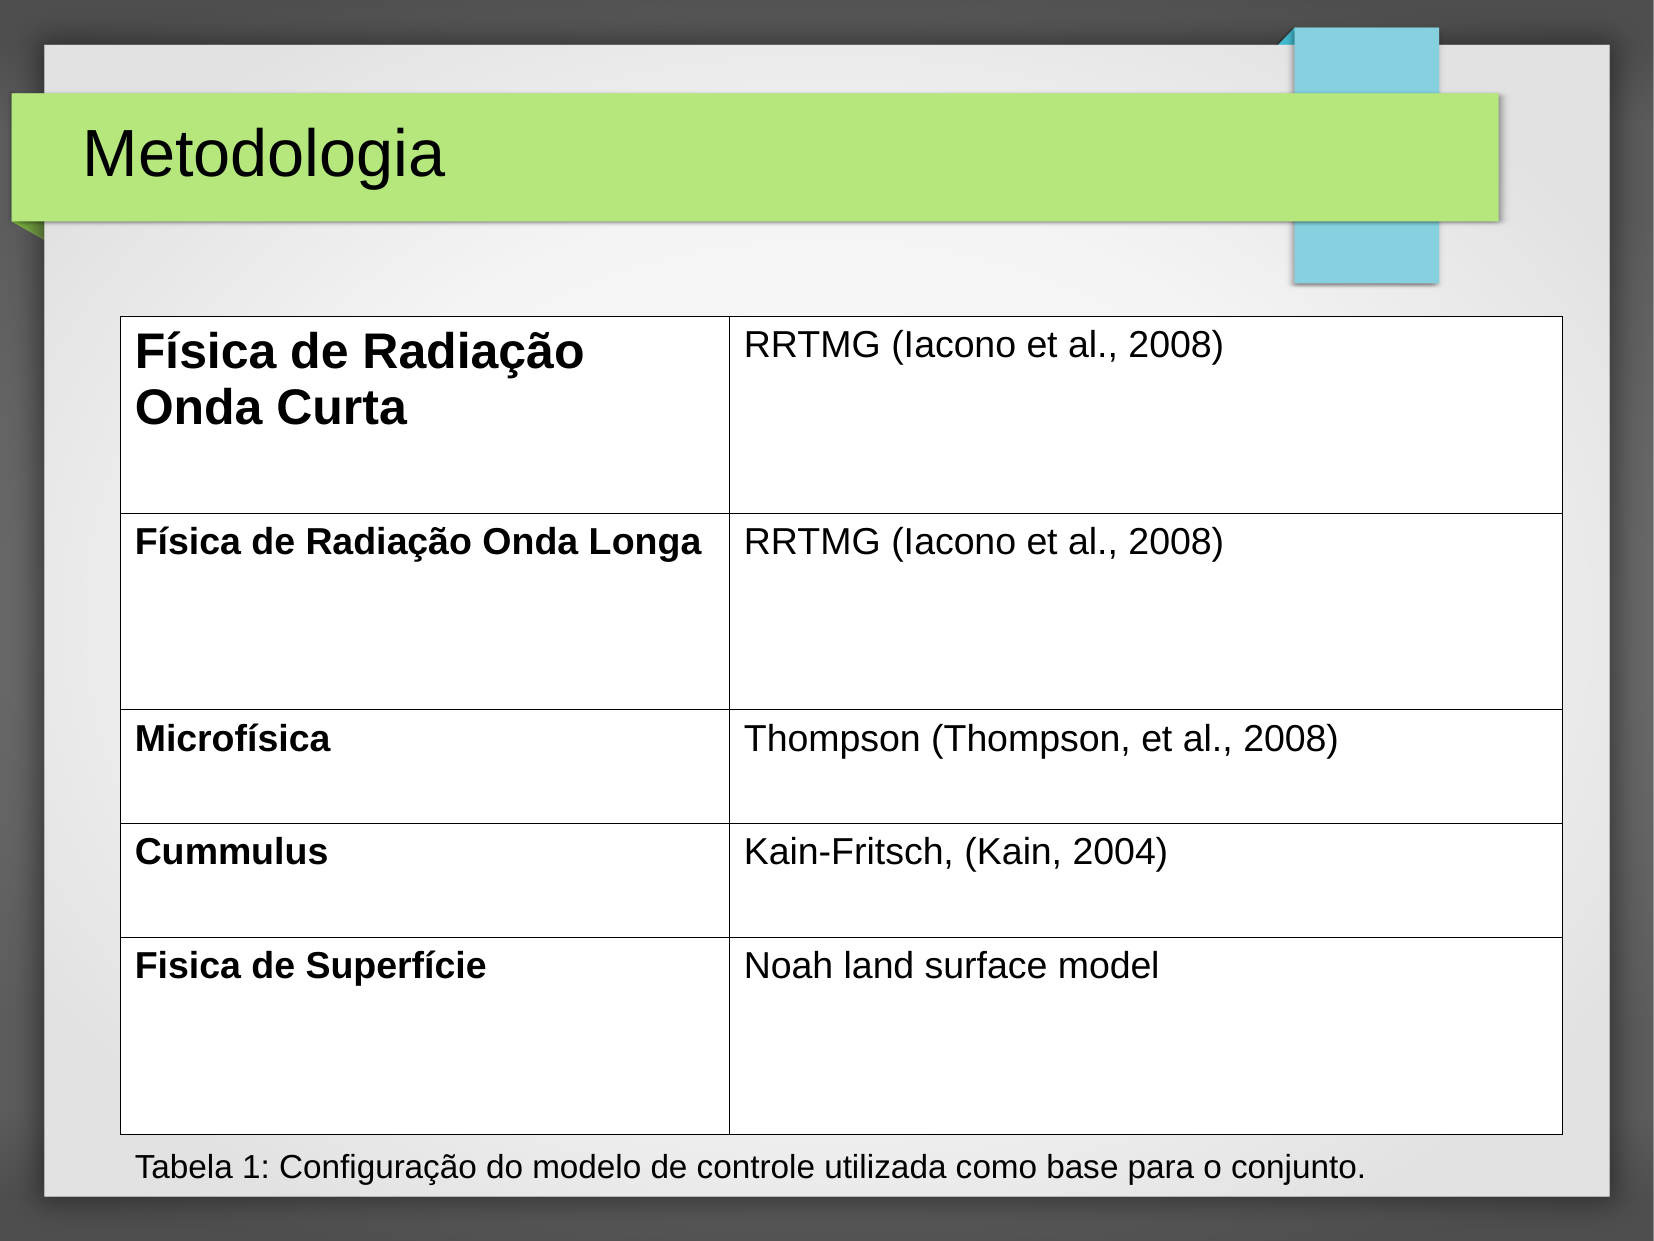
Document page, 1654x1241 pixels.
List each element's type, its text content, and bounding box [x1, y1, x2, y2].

picture [0, 0, 1654, 1241]
table_cell Fisica de Superfície [121, 938, 729, 1134]
table_cell Cummulus [121, 824, 729, 937]
title Metodologia [82, 94, 1264, 213]
table_cell Kain-Fritsch, (Kain, 2004) [730, 824, 1562, 937]
table_cell RRTMG (Iacono et al., 2008) [730, 514, 1562, 709]
table_header Física de Radiação Onda Curta [121, 317, 729, 513]
table_cell Microfísica [121, 710, 729, 823]
text_box Tabela 1: Configuração do modelo de controle utilizada como base para o conjunto. [119, 1141, 1465, 1241]
table_cell Noah land surface model [730, 938, 1562, 1134]
table_cell Física de Radiação Onda Longa [121, 514, 729, 709]
table_cell Thompson (Thompson, et al., 2008) [730, 710, 1562, 823]
table_header RRTMG (Iacono et al., 2008) [730, 317, 1562, 513]
